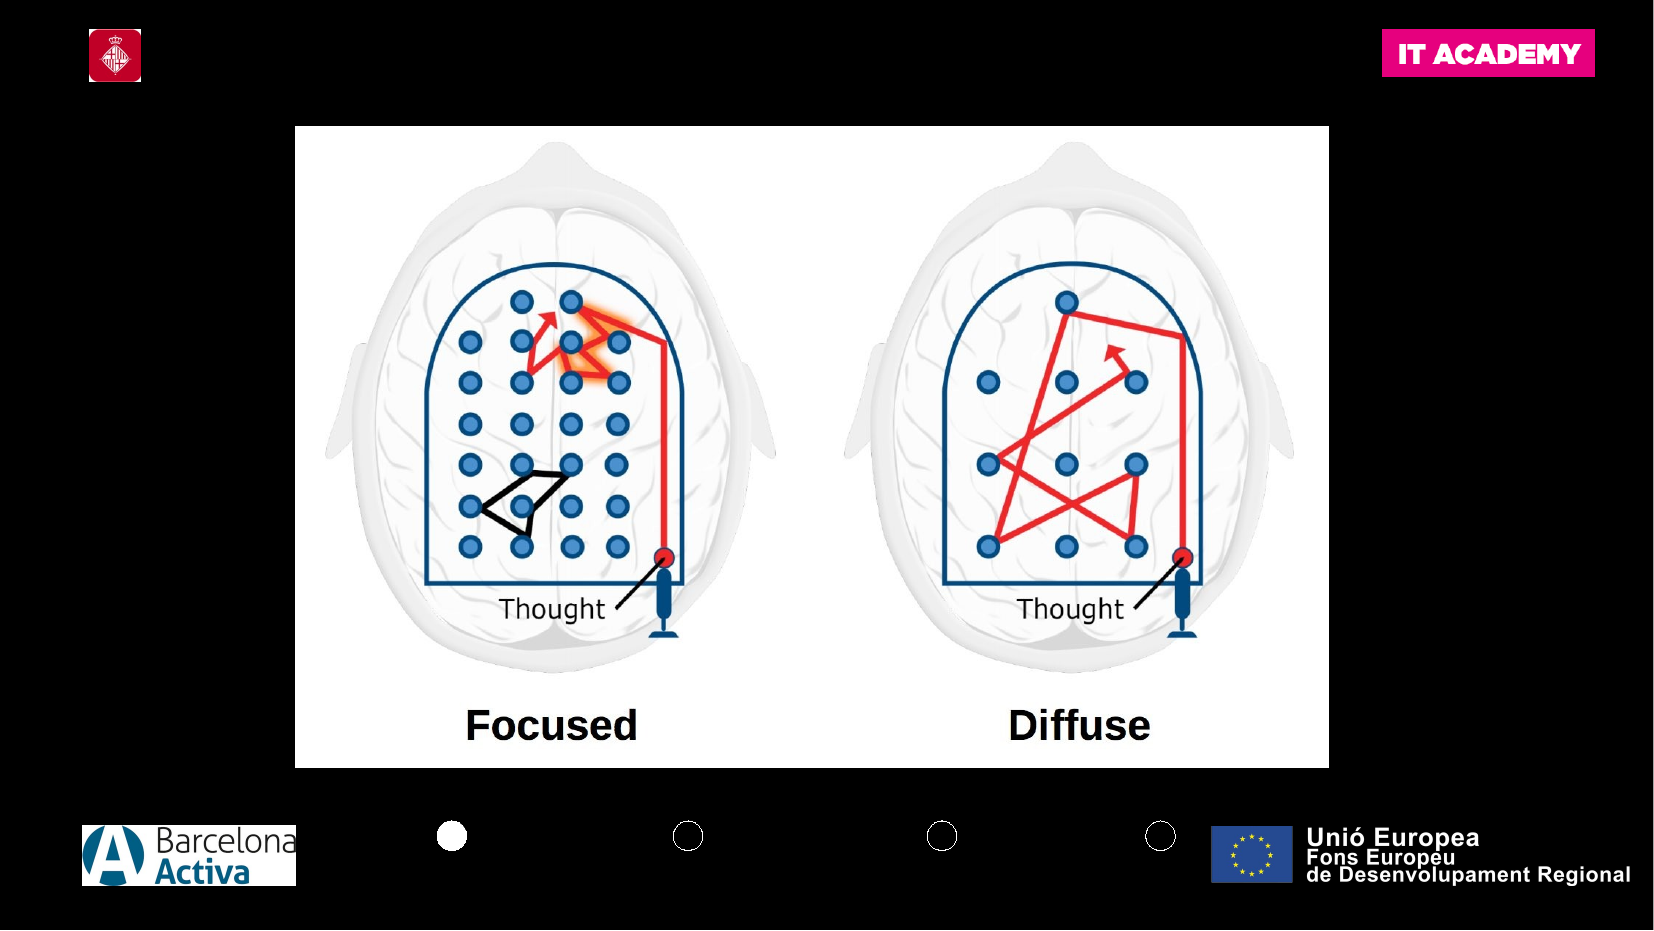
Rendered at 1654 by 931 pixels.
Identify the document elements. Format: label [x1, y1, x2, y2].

text_box [673, 820, 703, 851]
text_box [1145, 820, 1176, 851]
picture [1382, 29, 1595, 77]
picture [1210, 826, 1631, 886]
picture [82, 825, 296, 886]
text_box [927, 820, 957, 851]
text_box [437, 820, 467, 851]
picture [295, 126, 1329, 768]
picture [89, 29, 141, 82]
